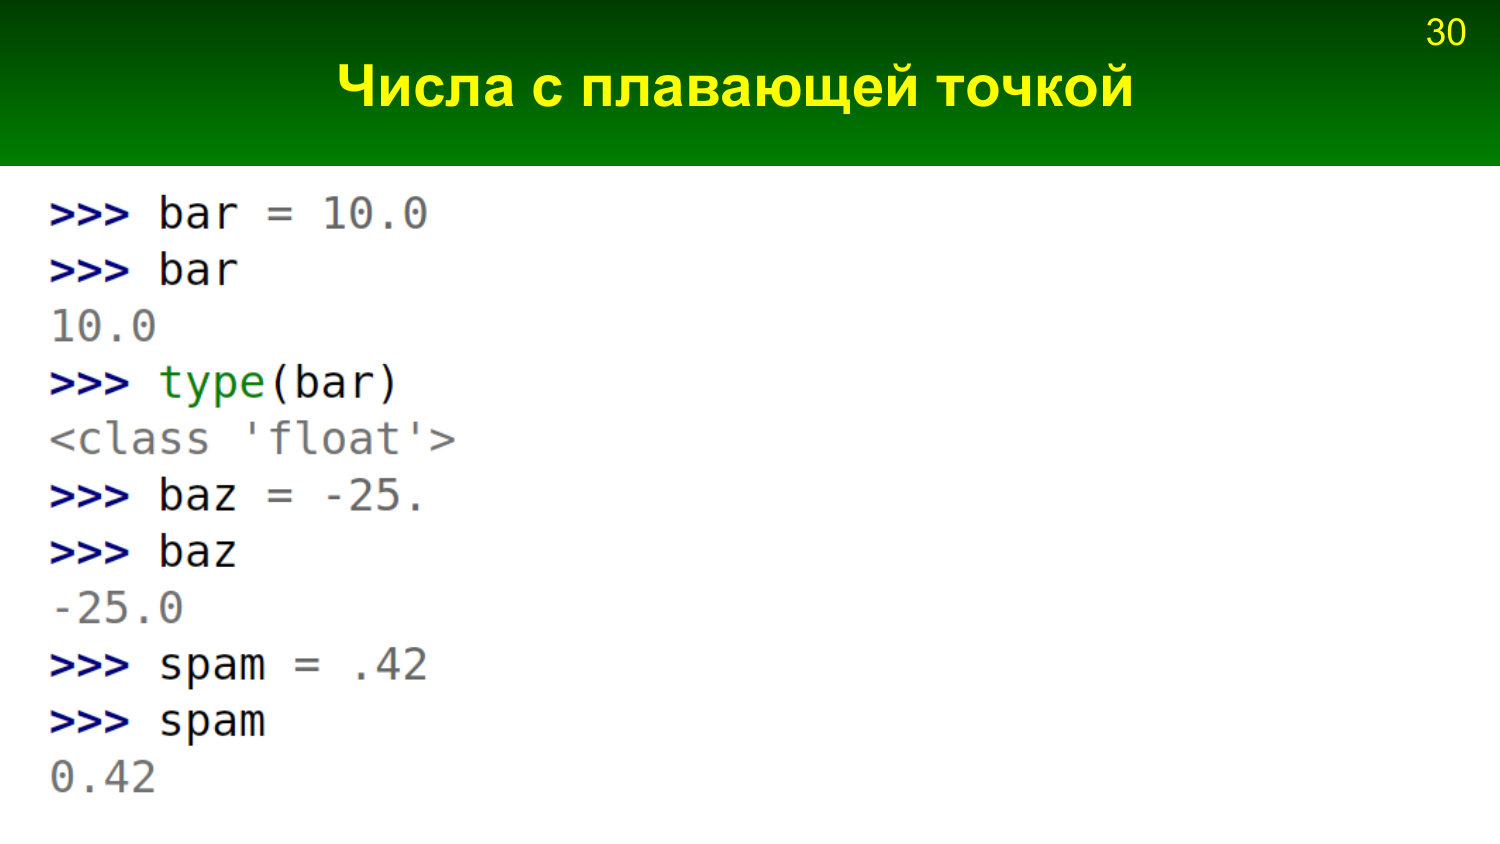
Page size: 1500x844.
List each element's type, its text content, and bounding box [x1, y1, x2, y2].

title Числа с плавающей точкой [47, 11, 1426, 154]
picture [35, 188, 469, 815]
